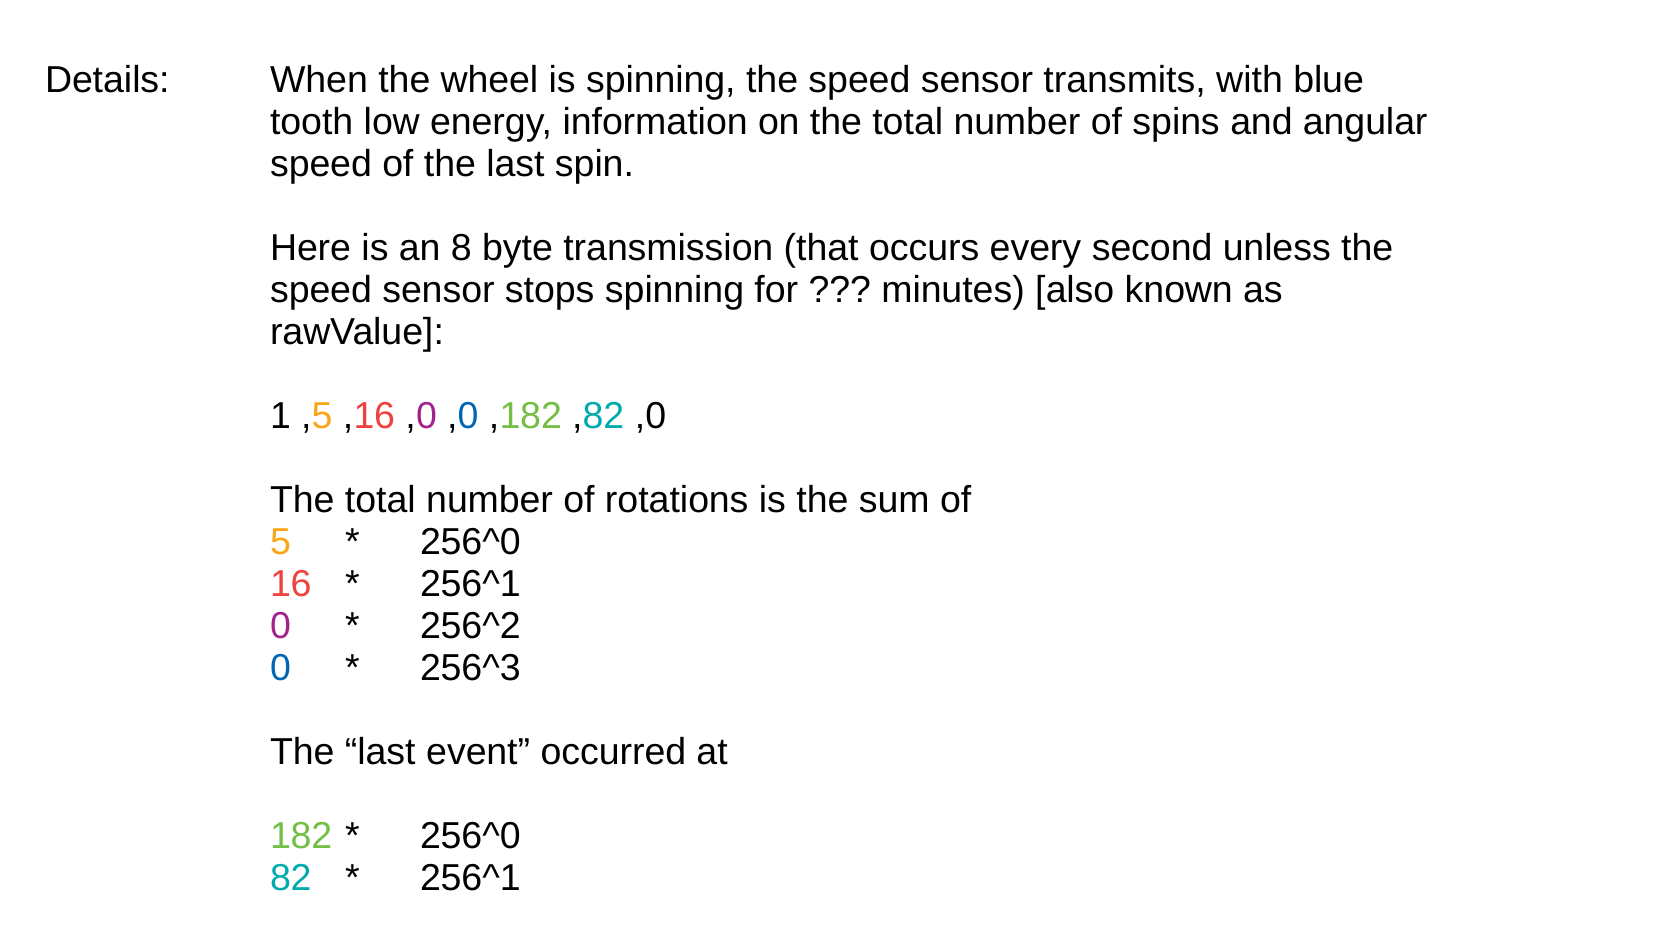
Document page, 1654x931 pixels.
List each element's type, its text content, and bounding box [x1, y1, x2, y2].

text_box Details: When the wheel is spinning, the speed sensor transmits, with blue tooth low energy, information on the total number of spins and angular speed of the last spin. Here is an 8 byte transmission (that occurs every second unless the speed sensor stops spinning for ??? minutes) [also known as rawValue]: 1 ,5 ,16 ,0 ,0 ,182 ,82 ,0 The total number of rotations is the sum of 5 * 256^0 16 * 256^1 0 * 256^2 0 * 256^3 The “last event” occurred at 182 * 256^0 82 * 256^1 [30, 51, 1470, 931]
